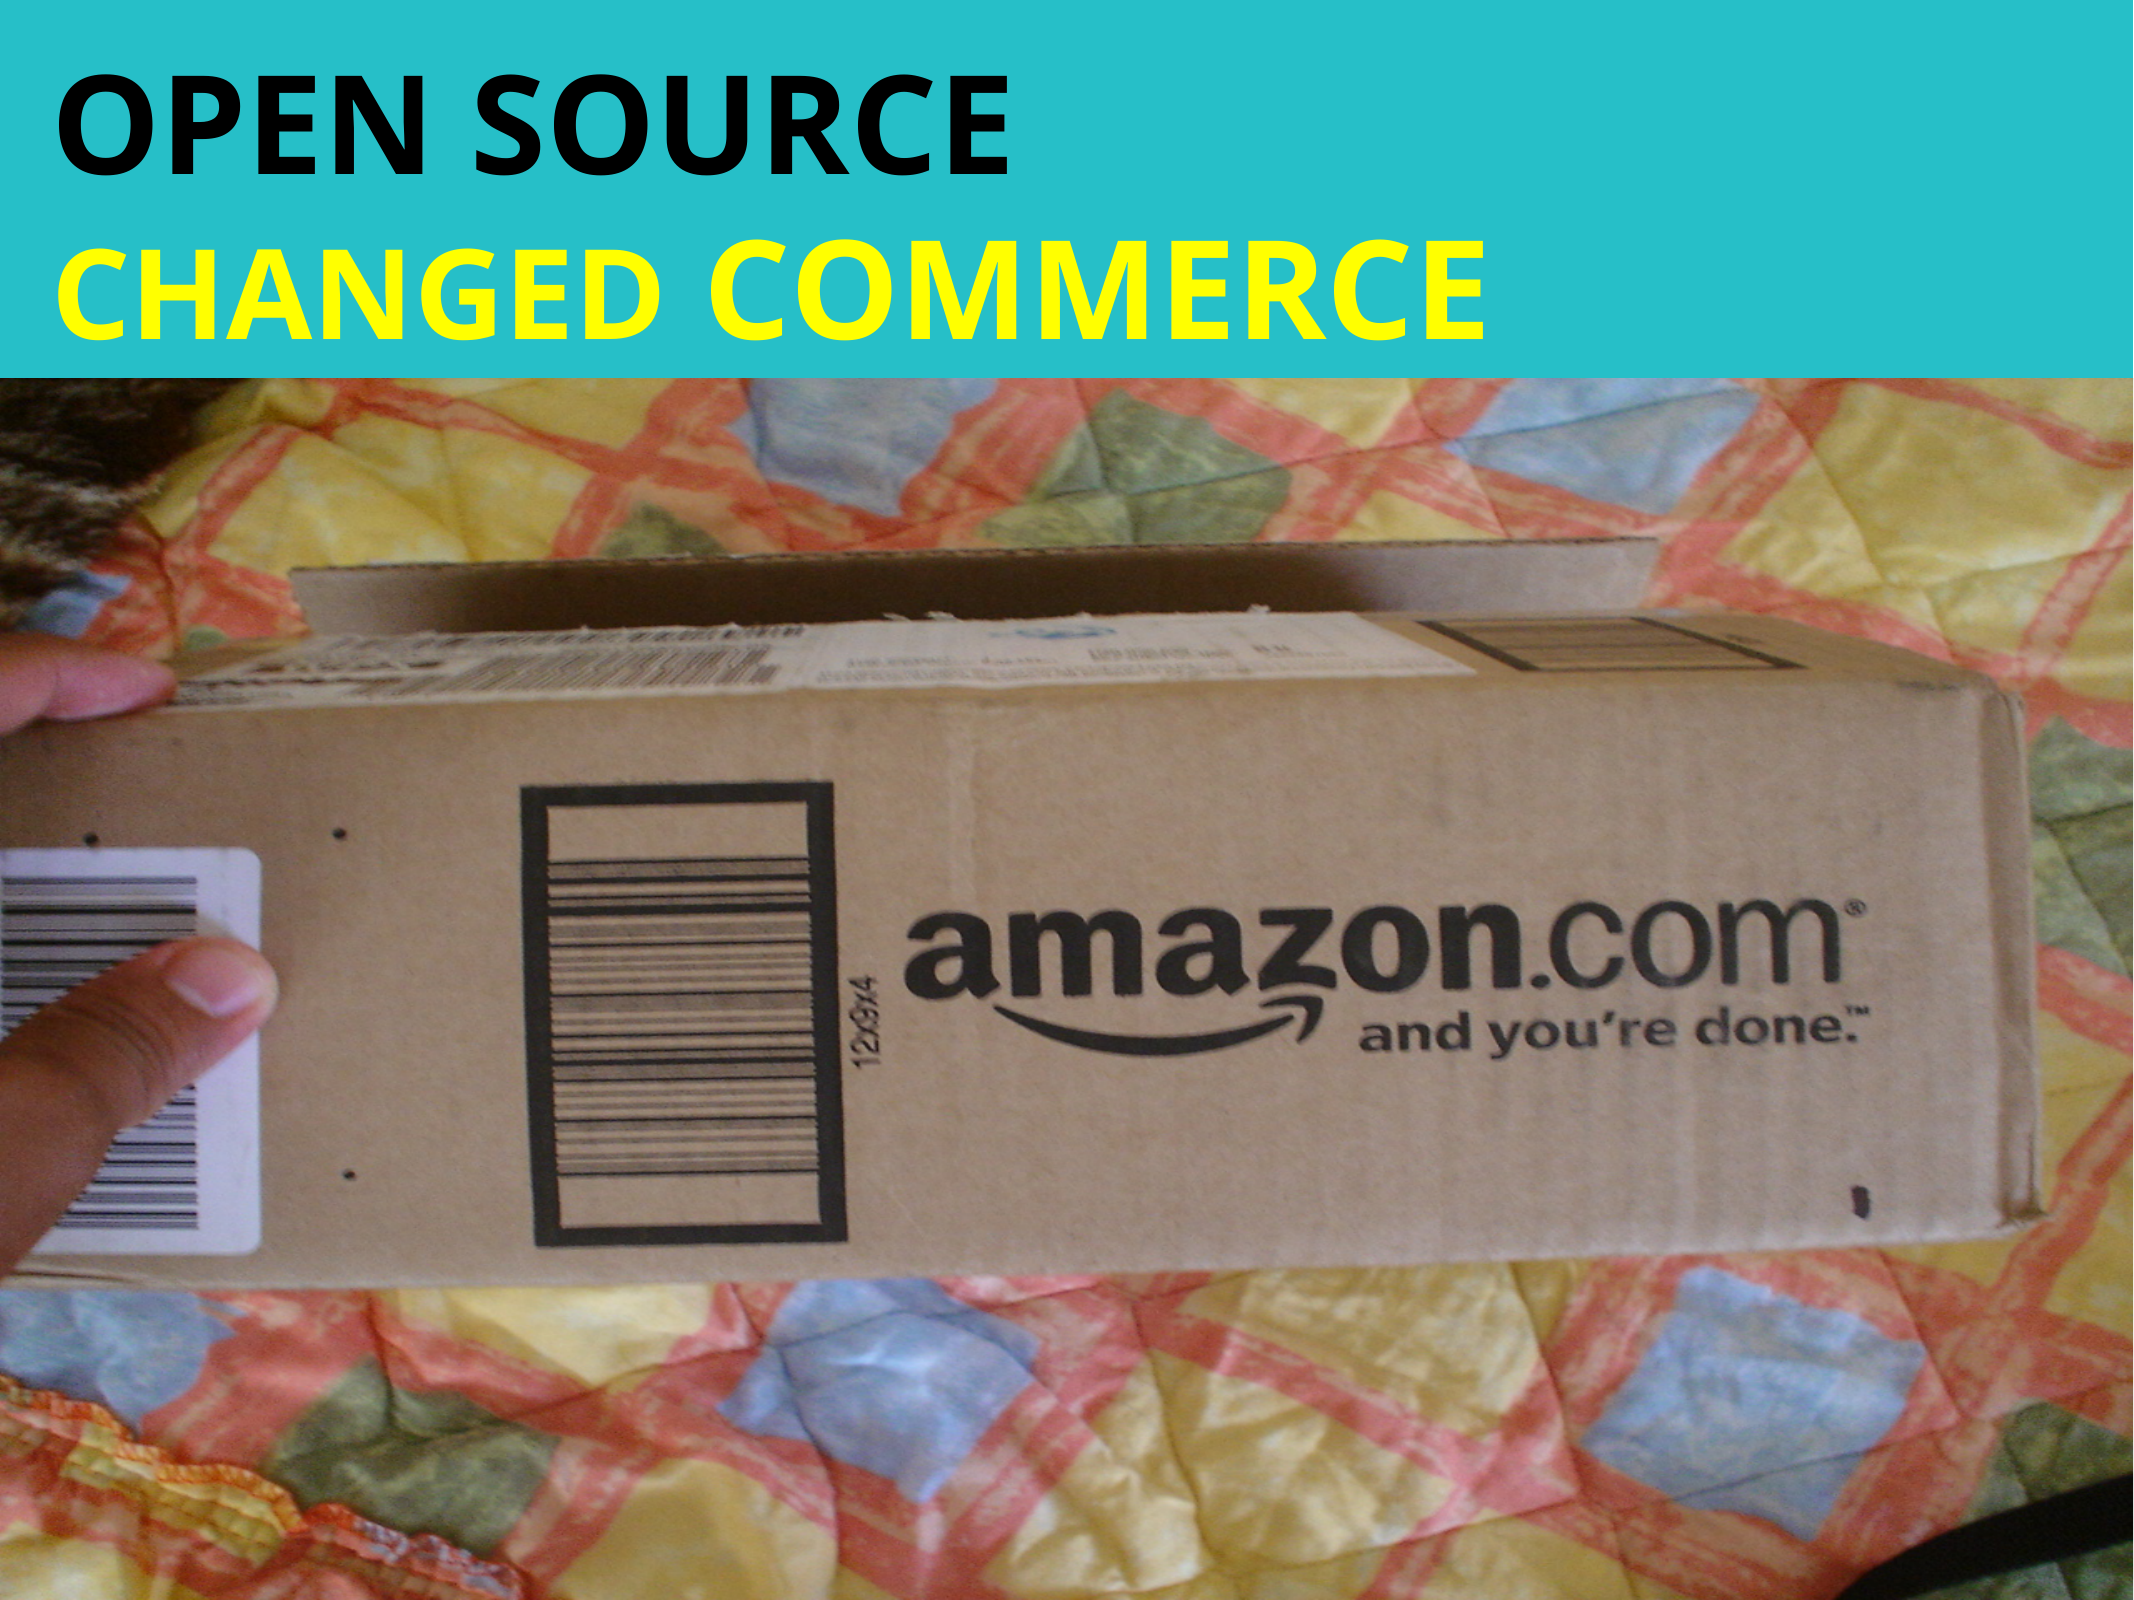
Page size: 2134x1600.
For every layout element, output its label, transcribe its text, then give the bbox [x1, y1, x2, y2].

picture [0, 378, 2134, 1600]
text_box OPEN SOURCE CHANGED COMMERCE [41, 37, 1719, 378]
